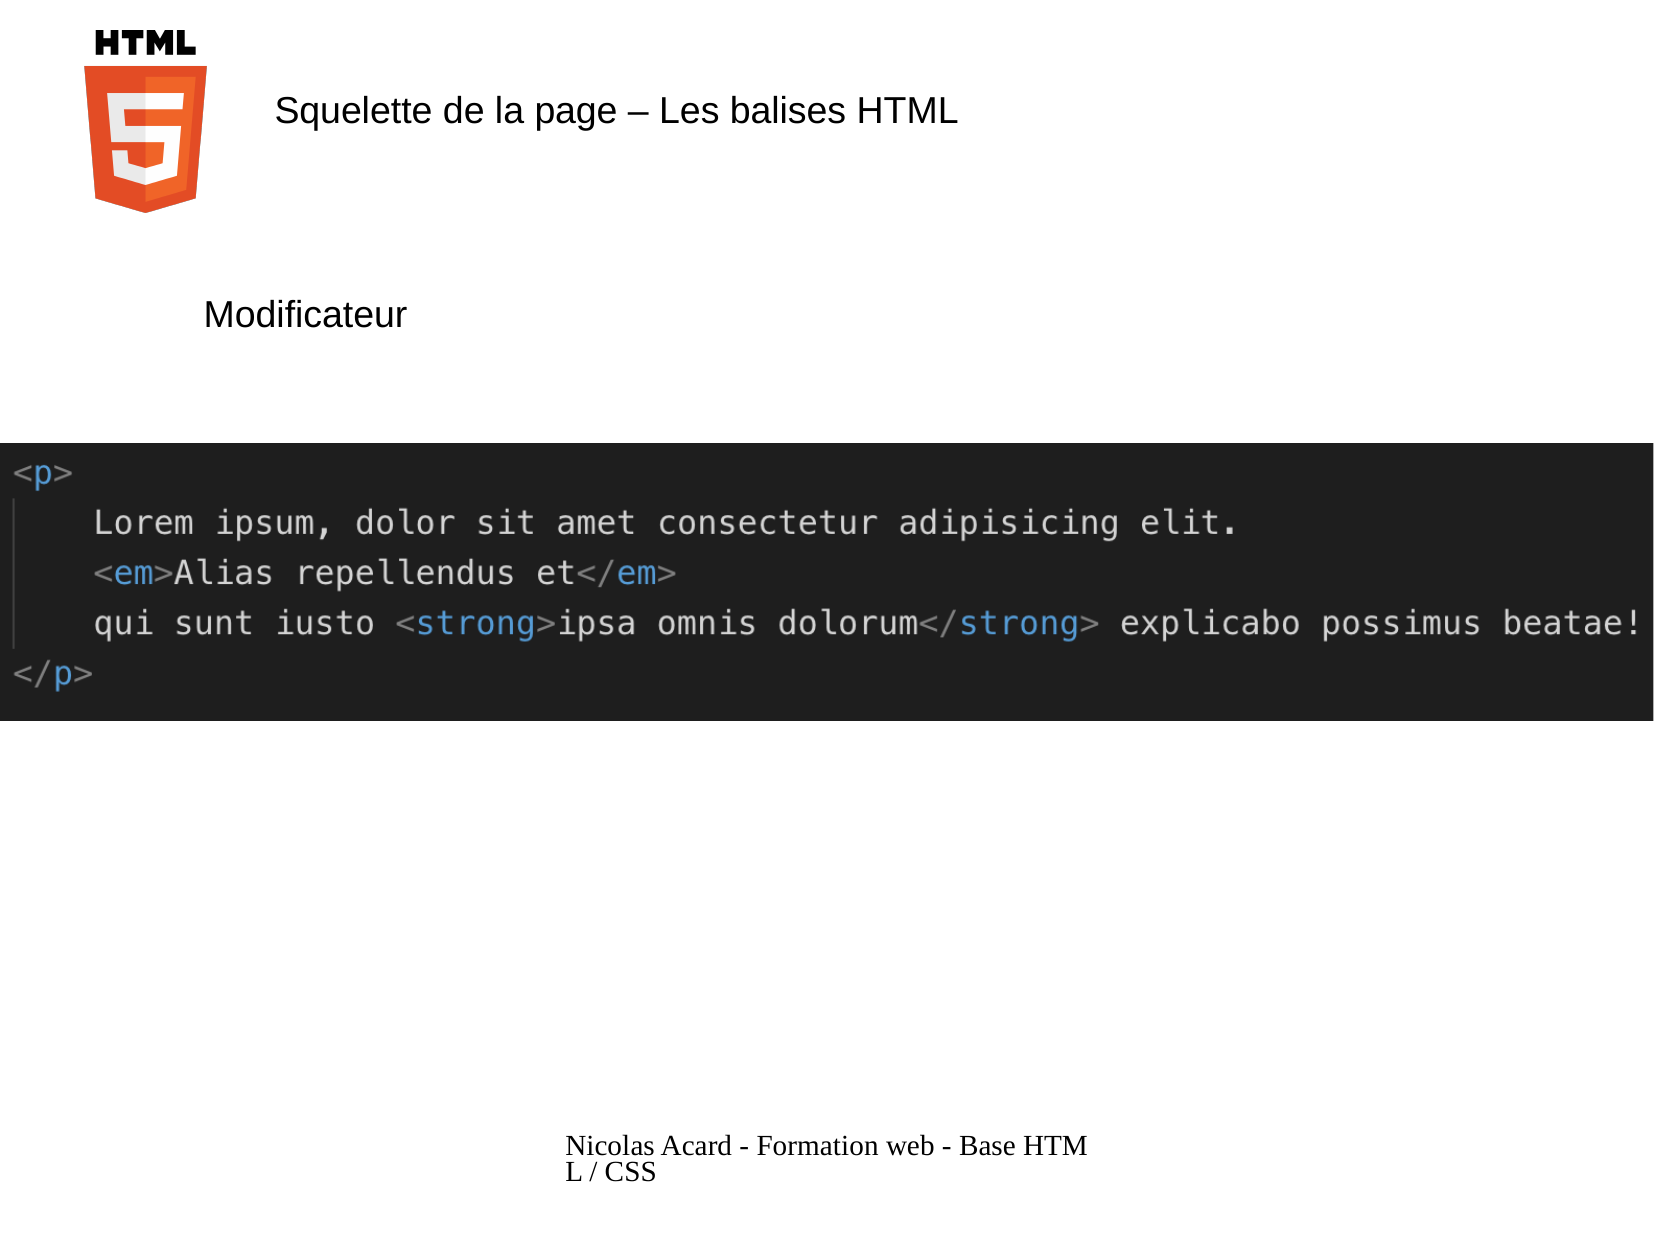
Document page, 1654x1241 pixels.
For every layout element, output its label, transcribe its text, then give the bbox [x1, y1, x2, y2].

text_box Modificateur [188, 285, 638, 343]
text_box Squelette de la page – Les balises HTML [259, 82, 1193, 140]
picture [59, 30, 232, 213]
picture [0, 443, 1654, 722]
